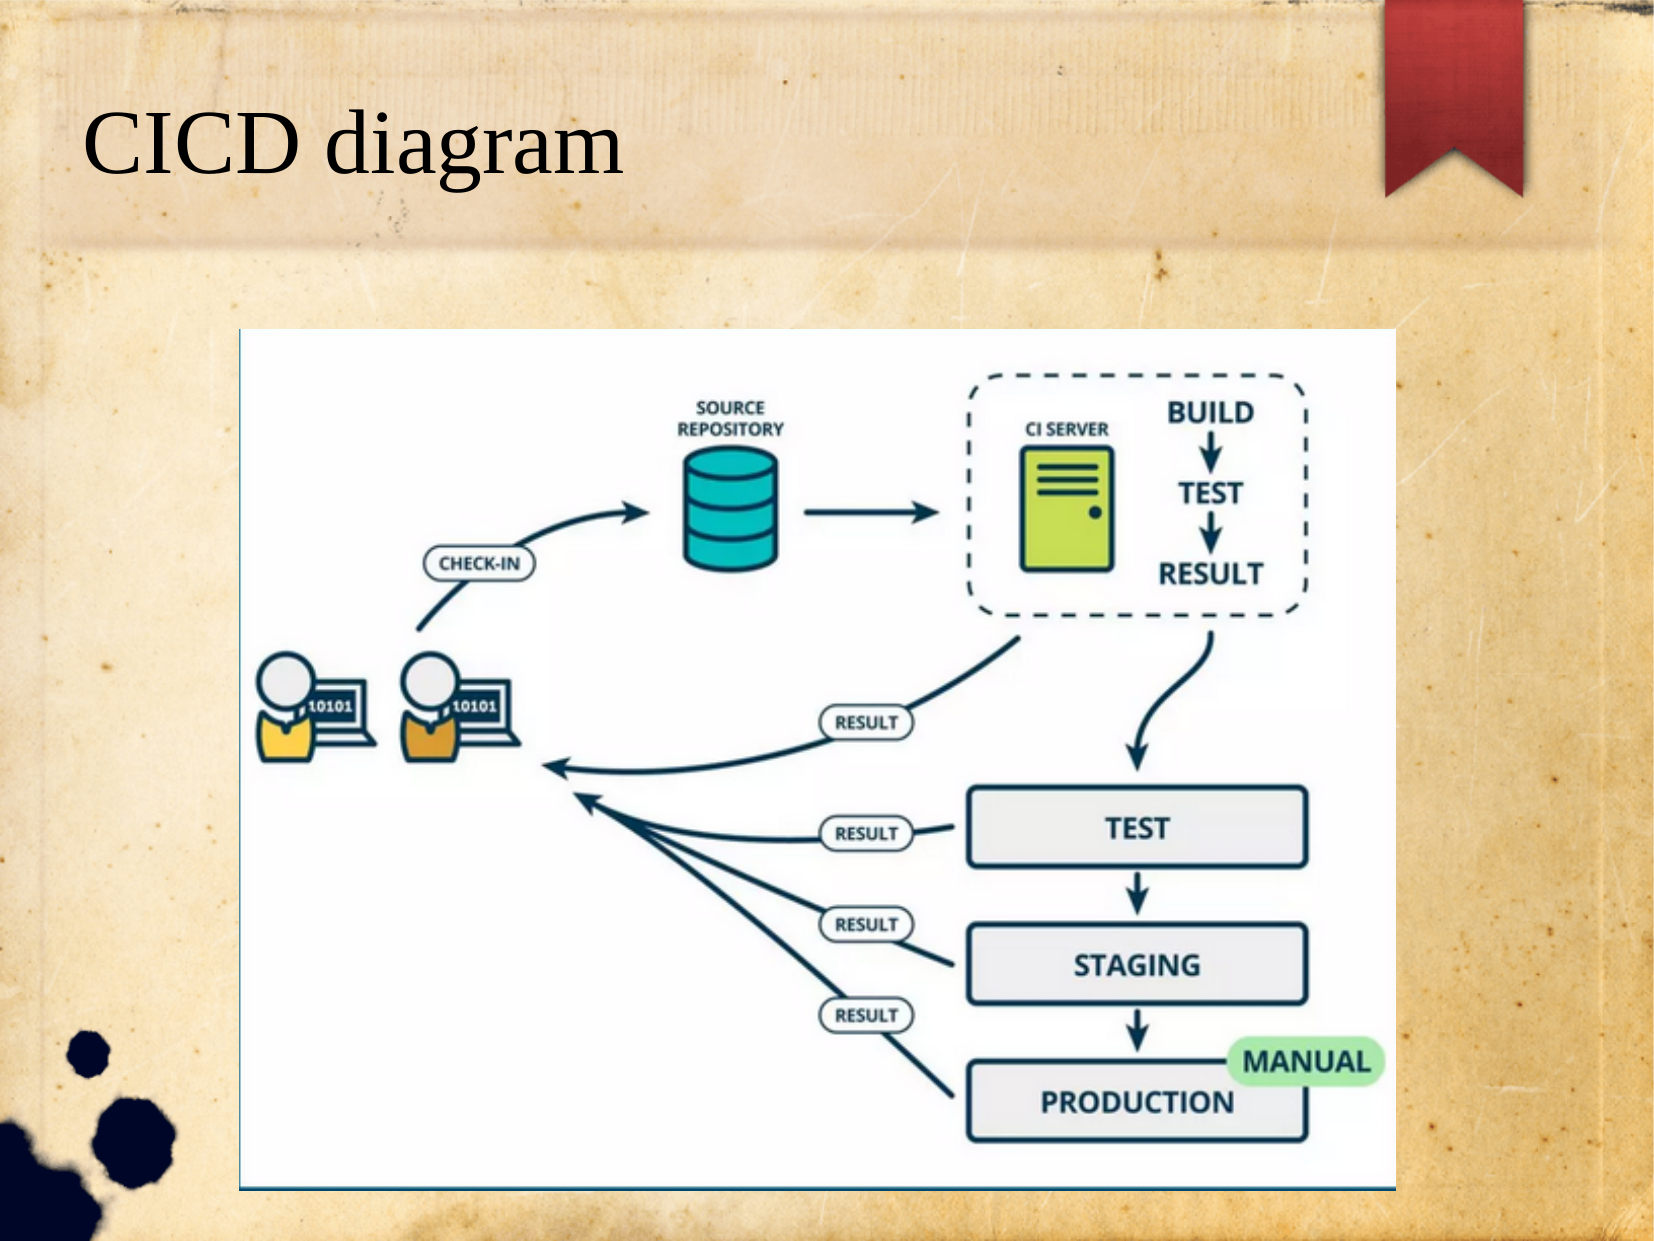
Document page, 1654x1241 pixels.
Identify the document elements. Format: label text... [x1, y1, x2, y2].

title CICD diagram [82, 49, 1347, 237]
picture [0, 0, 1654, 1241]
